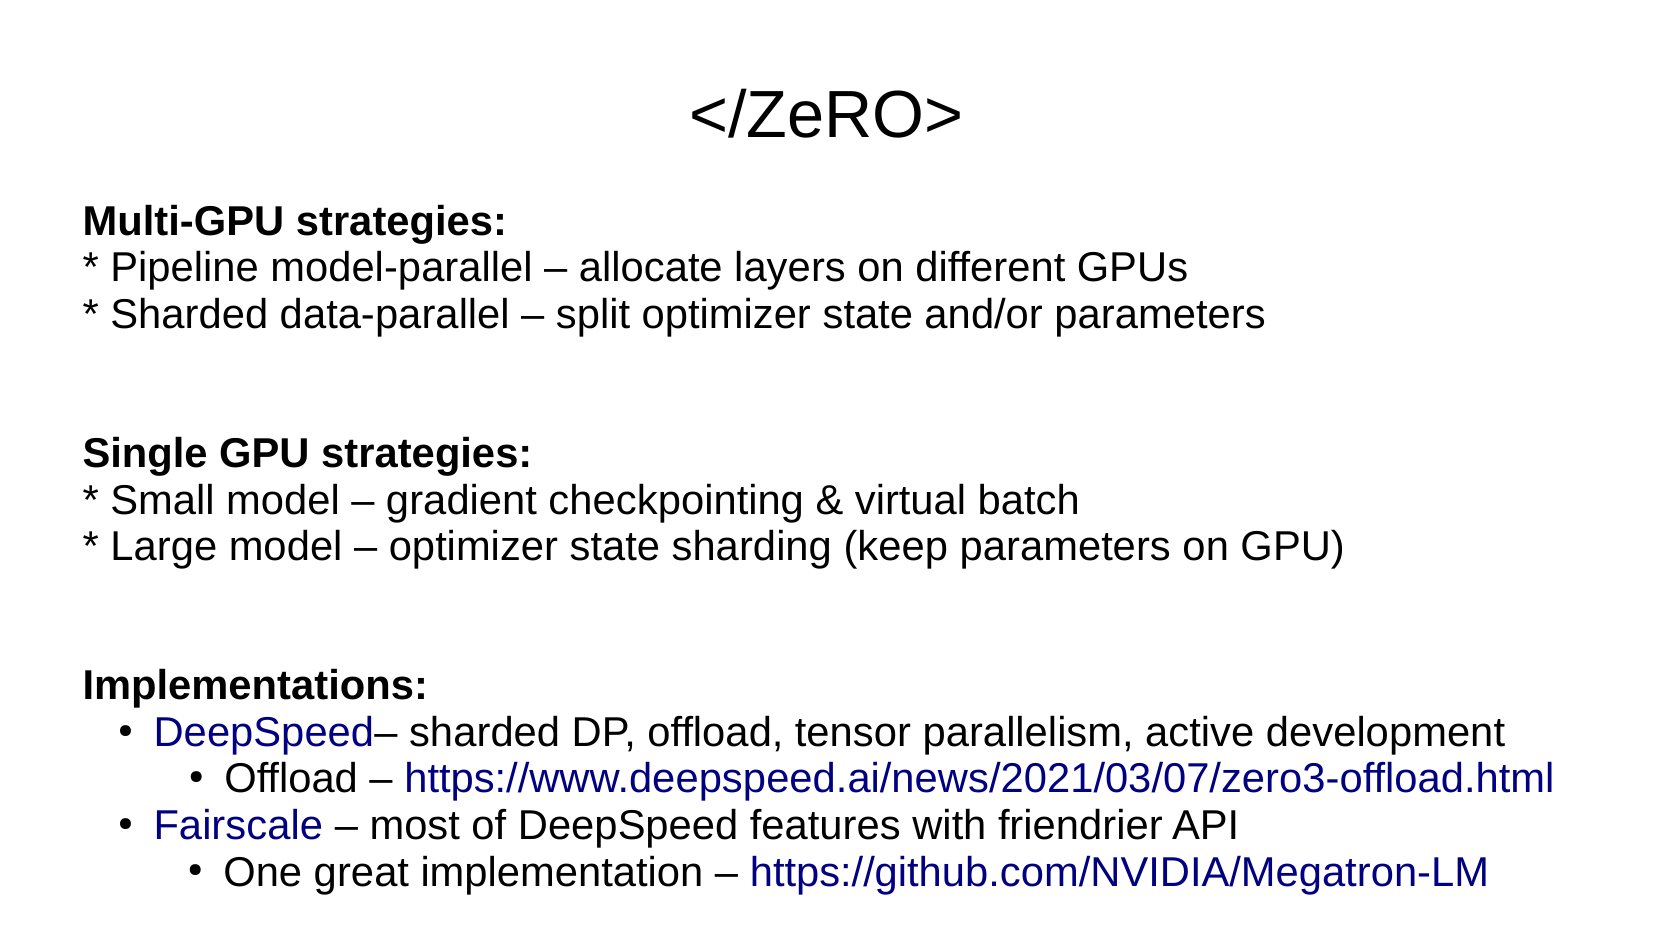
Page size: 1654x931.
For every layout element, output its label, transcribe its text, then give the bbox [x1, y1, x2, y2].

subtitle Multi-GPU strategies: * Pipeline model-parallel – allocate layers on different GPUs * Sharded data-parallel – split optimizer state and/or parameters Single GPU strategies: * Small model – gradient checkpointing & virtual batch * Large model – optimizer state sharding (keep parameters on GPU) Implementations: DeepSpeed– sharded DP, offload, tensor parallelism, active development Offload – https://www.deepspeed.ai/news/2021/03/07/zero3-offload.html Fairscale – most of DeepSpeed features with friendrier API One great implementation – https://github.com/NVIDIA/Megatron-LM [82, 151, 1571, 895]
title </ZeRO> [82, 37, 1571, 151]
